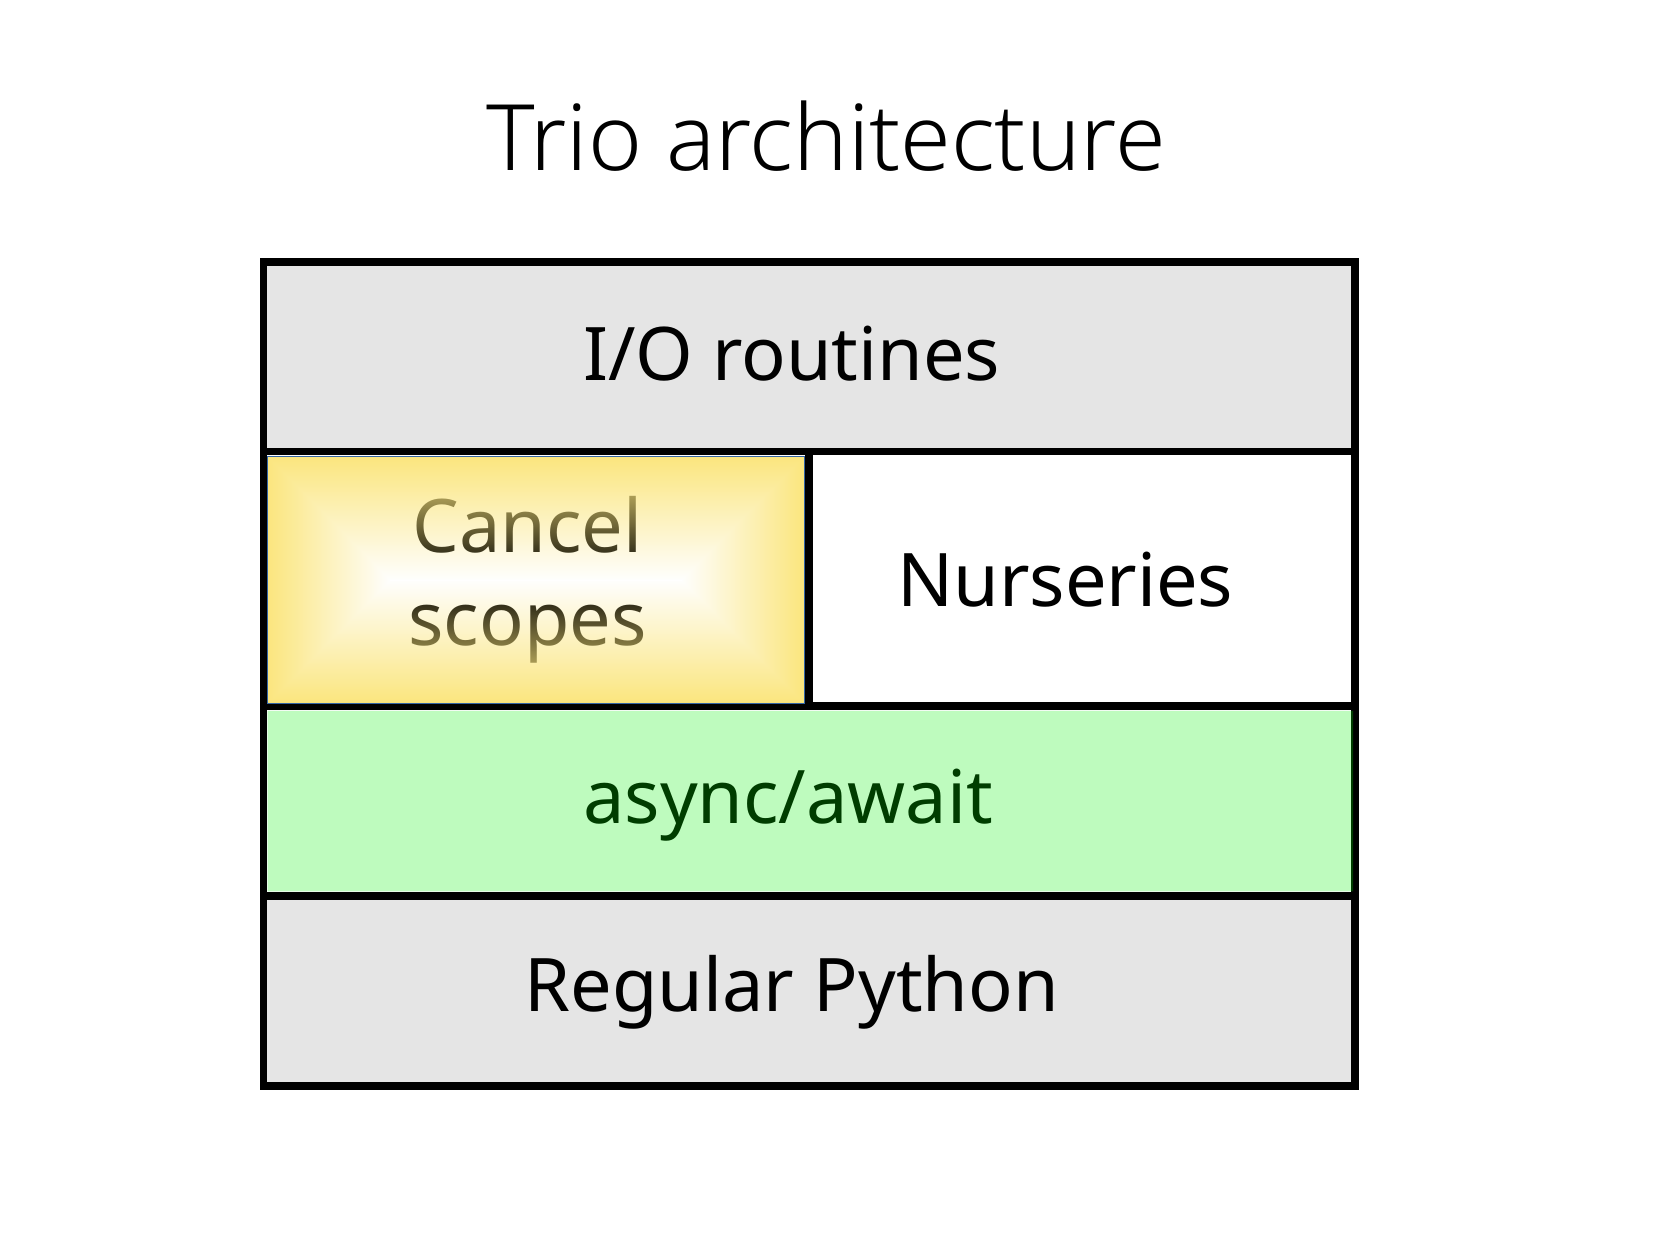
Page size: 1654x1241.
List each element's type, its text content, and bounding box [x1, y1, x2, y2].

text_box [267, 710, 1354, 892]
picture [258, 256, 1360, 1092]
title Trio architecture [82, 31, 1571, 239]
text_box [267, 456, 805, 704]
